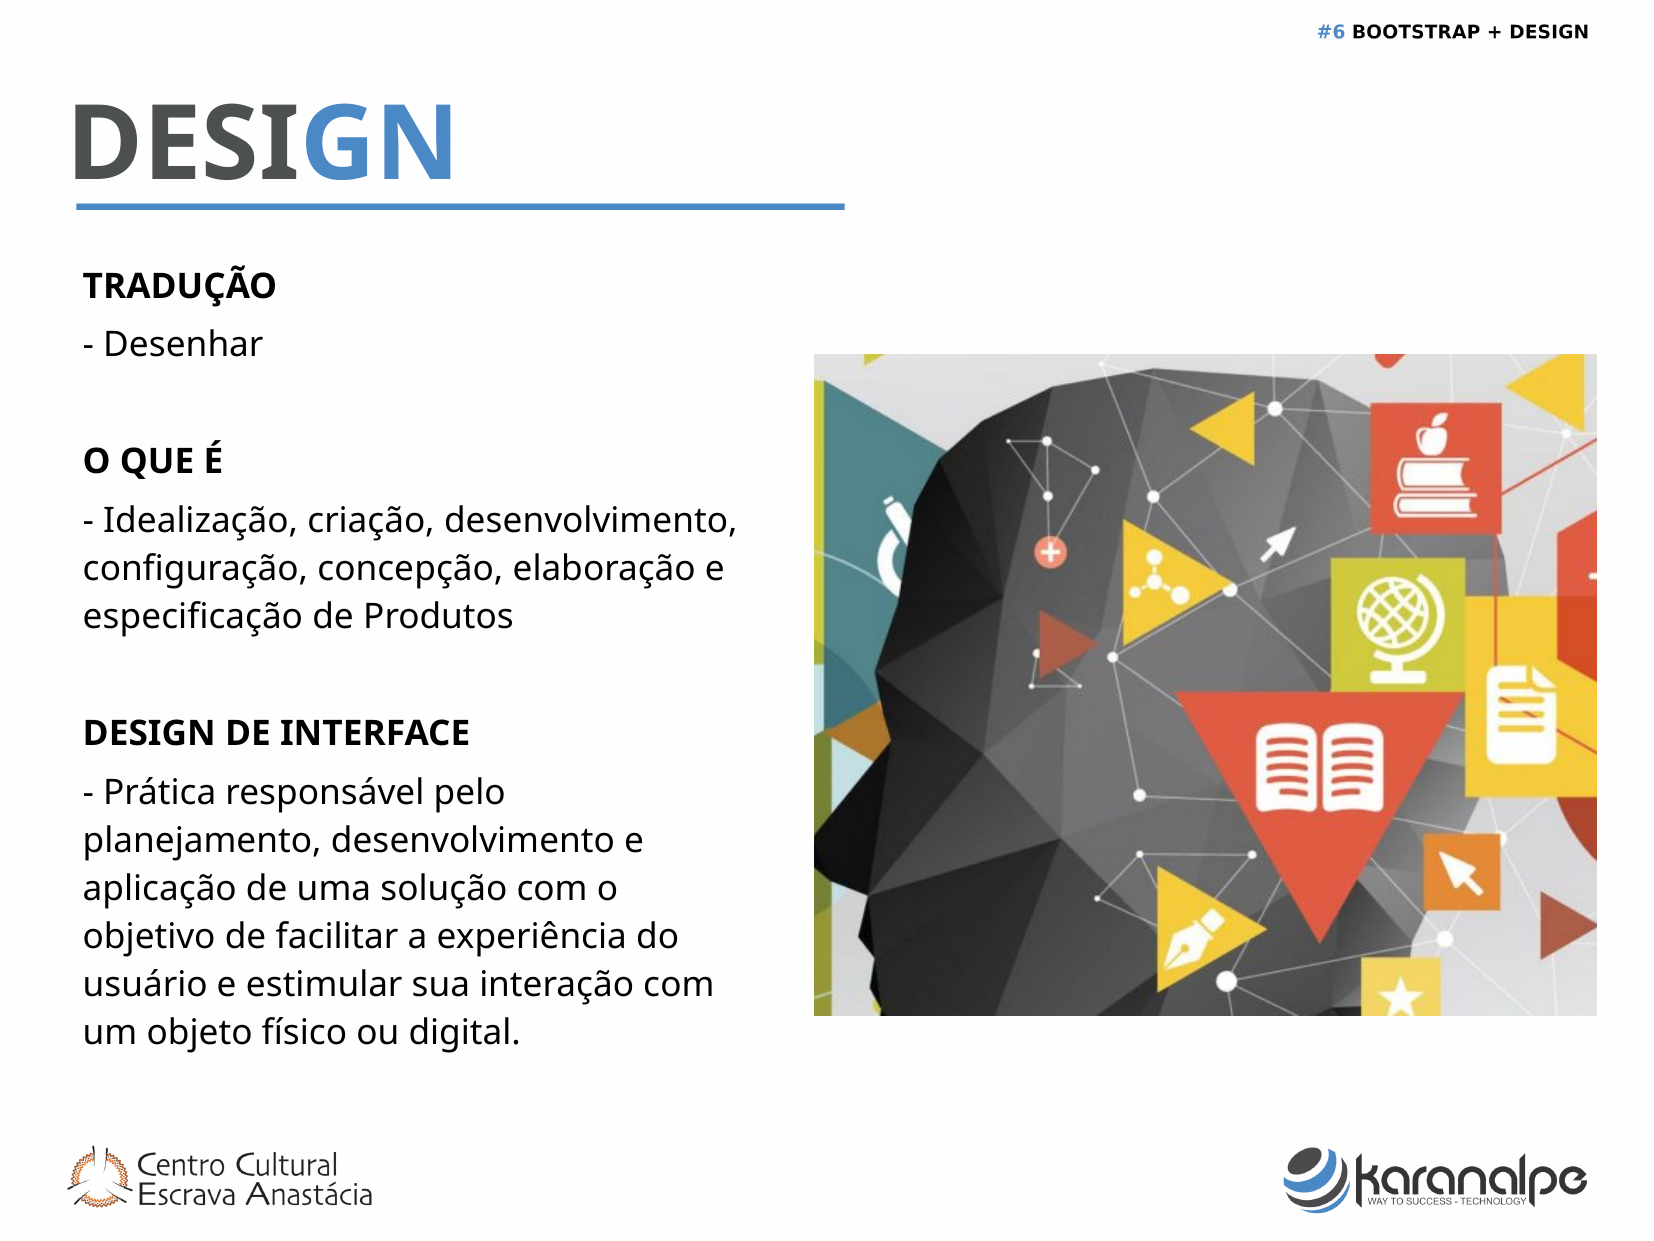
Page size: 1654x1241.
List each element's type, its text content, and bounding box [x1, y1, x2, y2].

picture [0, 0, 1654, 1241]
list TRADUÇÃO - Desenhar O QUE É - Idealização, criação, desenvolvimento, configuração, concepção, elaboração e especificação de Produtos DESIGN DE INTERFACE - Prática responsável pelo planejamento, desenvolvimento e aplicação de uma solução com o objetivo de facilitar a experiência do usuário e estimular sua interação com um objeto físico ou digital. [82, 260, 745, 1099]
title DESIGN [66, 35, 1555, 243]
